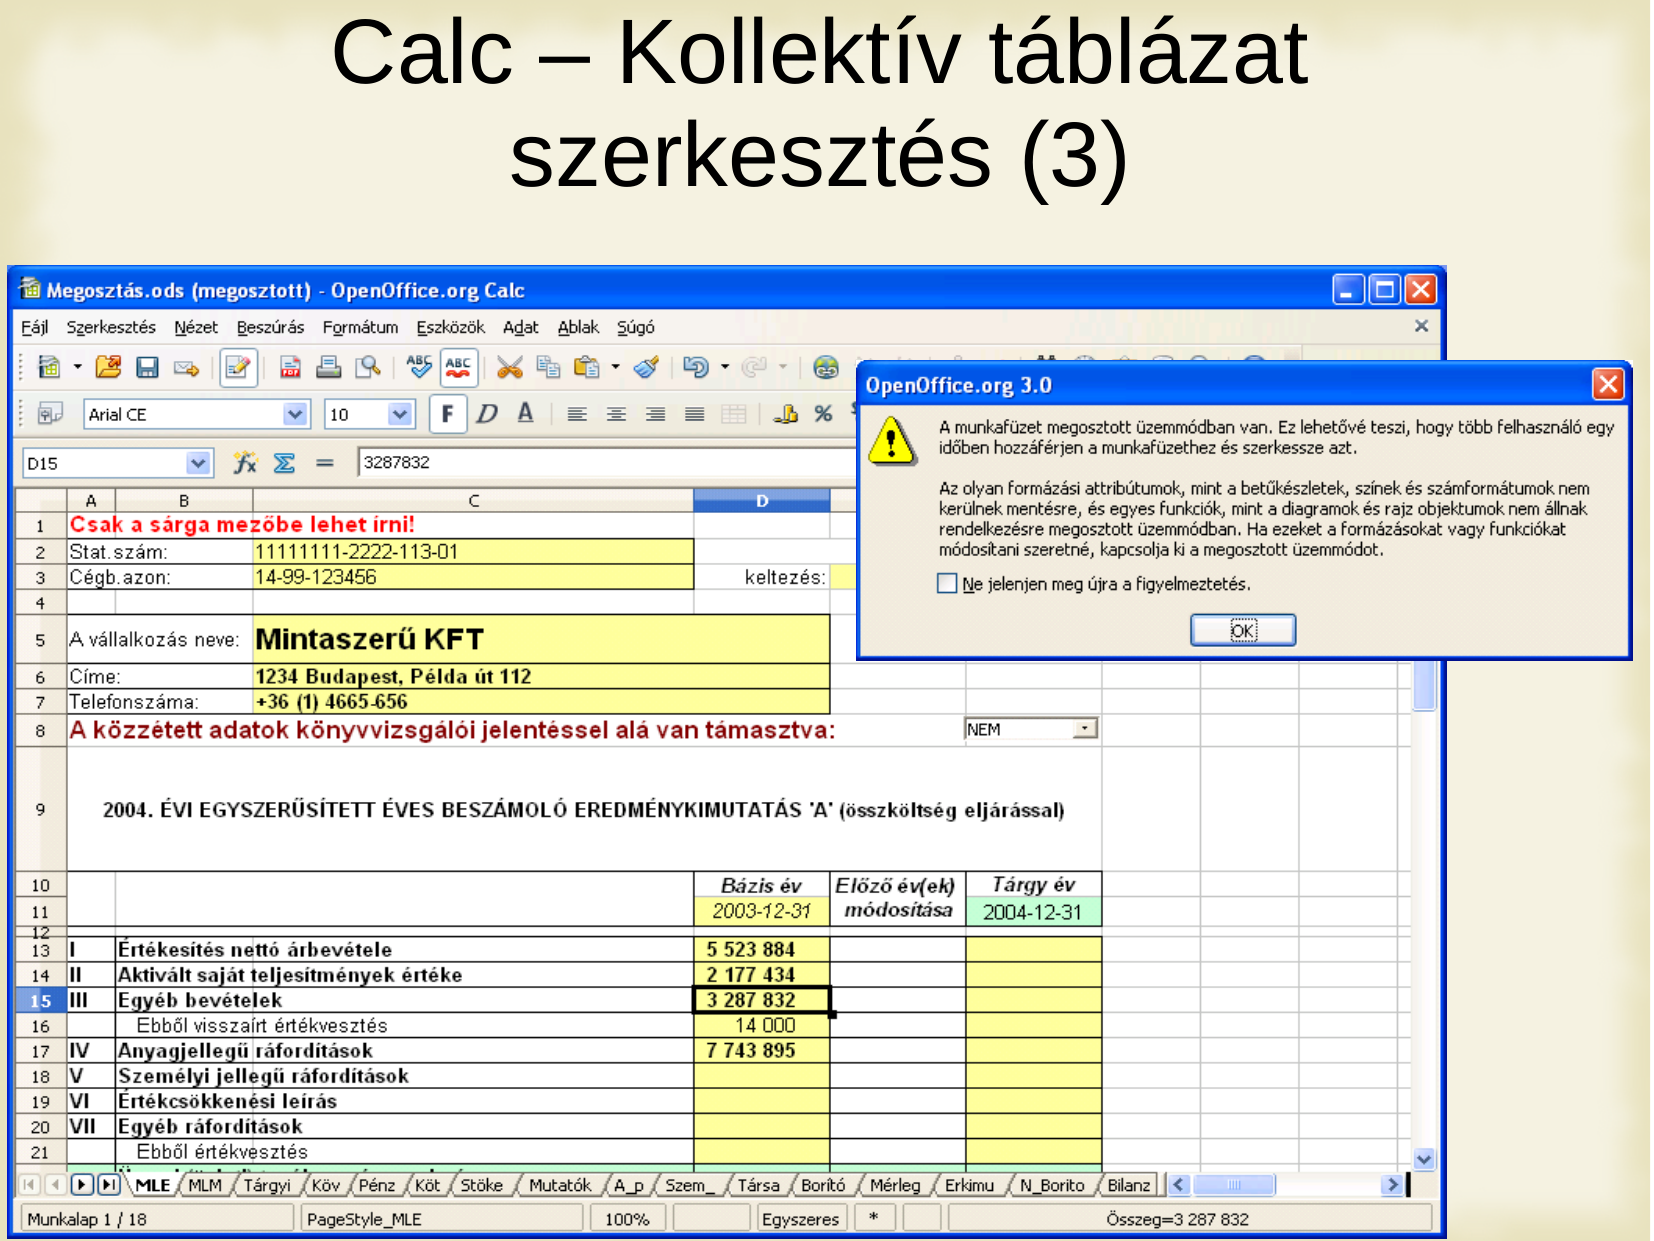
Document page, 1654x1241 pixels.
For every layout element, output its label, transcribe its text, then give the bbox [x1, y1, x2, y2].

title Calc – Kollektív táblázat szerkesztés (3) [76, 0, 1565, 208]
picture [0, 0, 1651, 1241]
